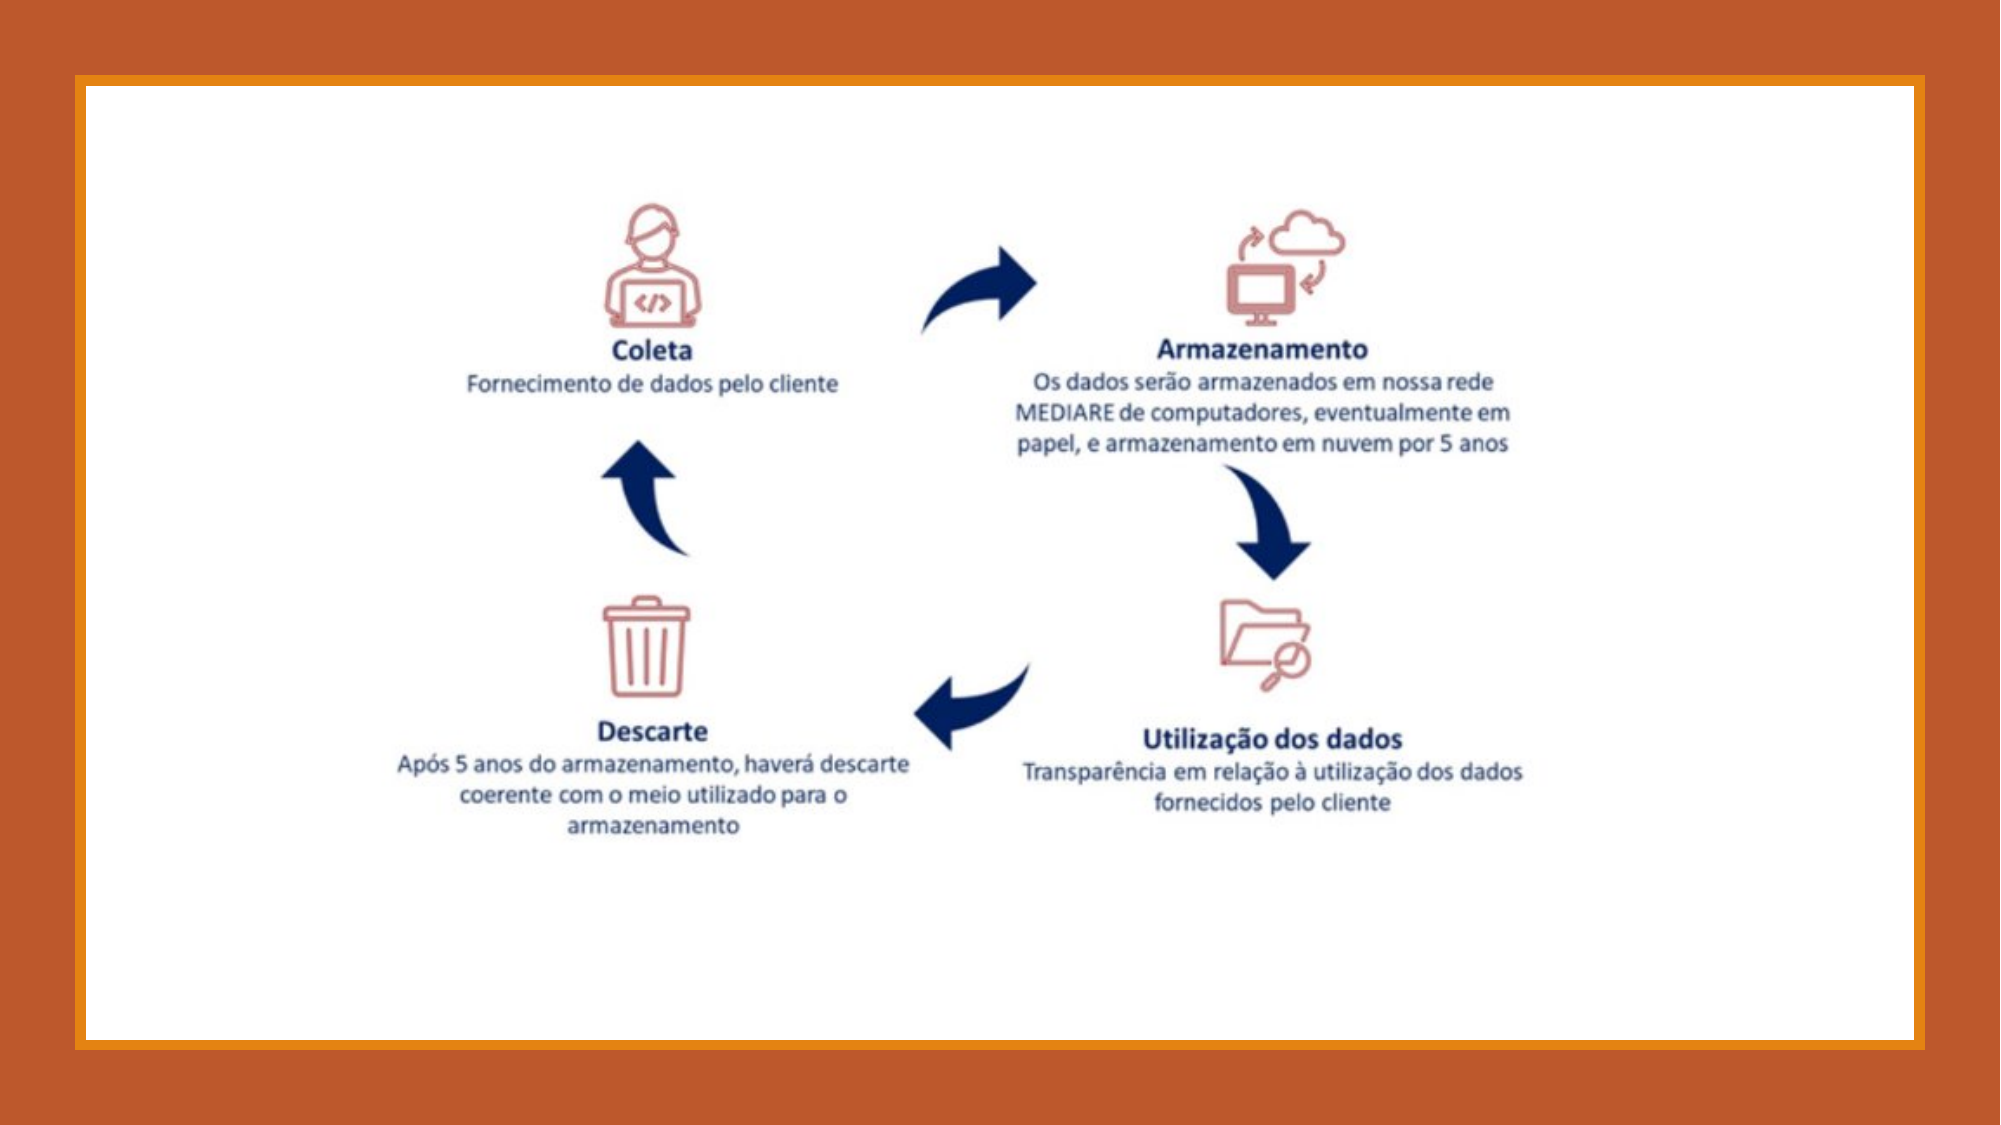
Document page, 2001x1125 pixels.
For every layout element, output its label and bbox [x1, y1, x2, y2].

picture [271, 148, 1735, 976]
text_box [0, 0, 2000, 1125]
